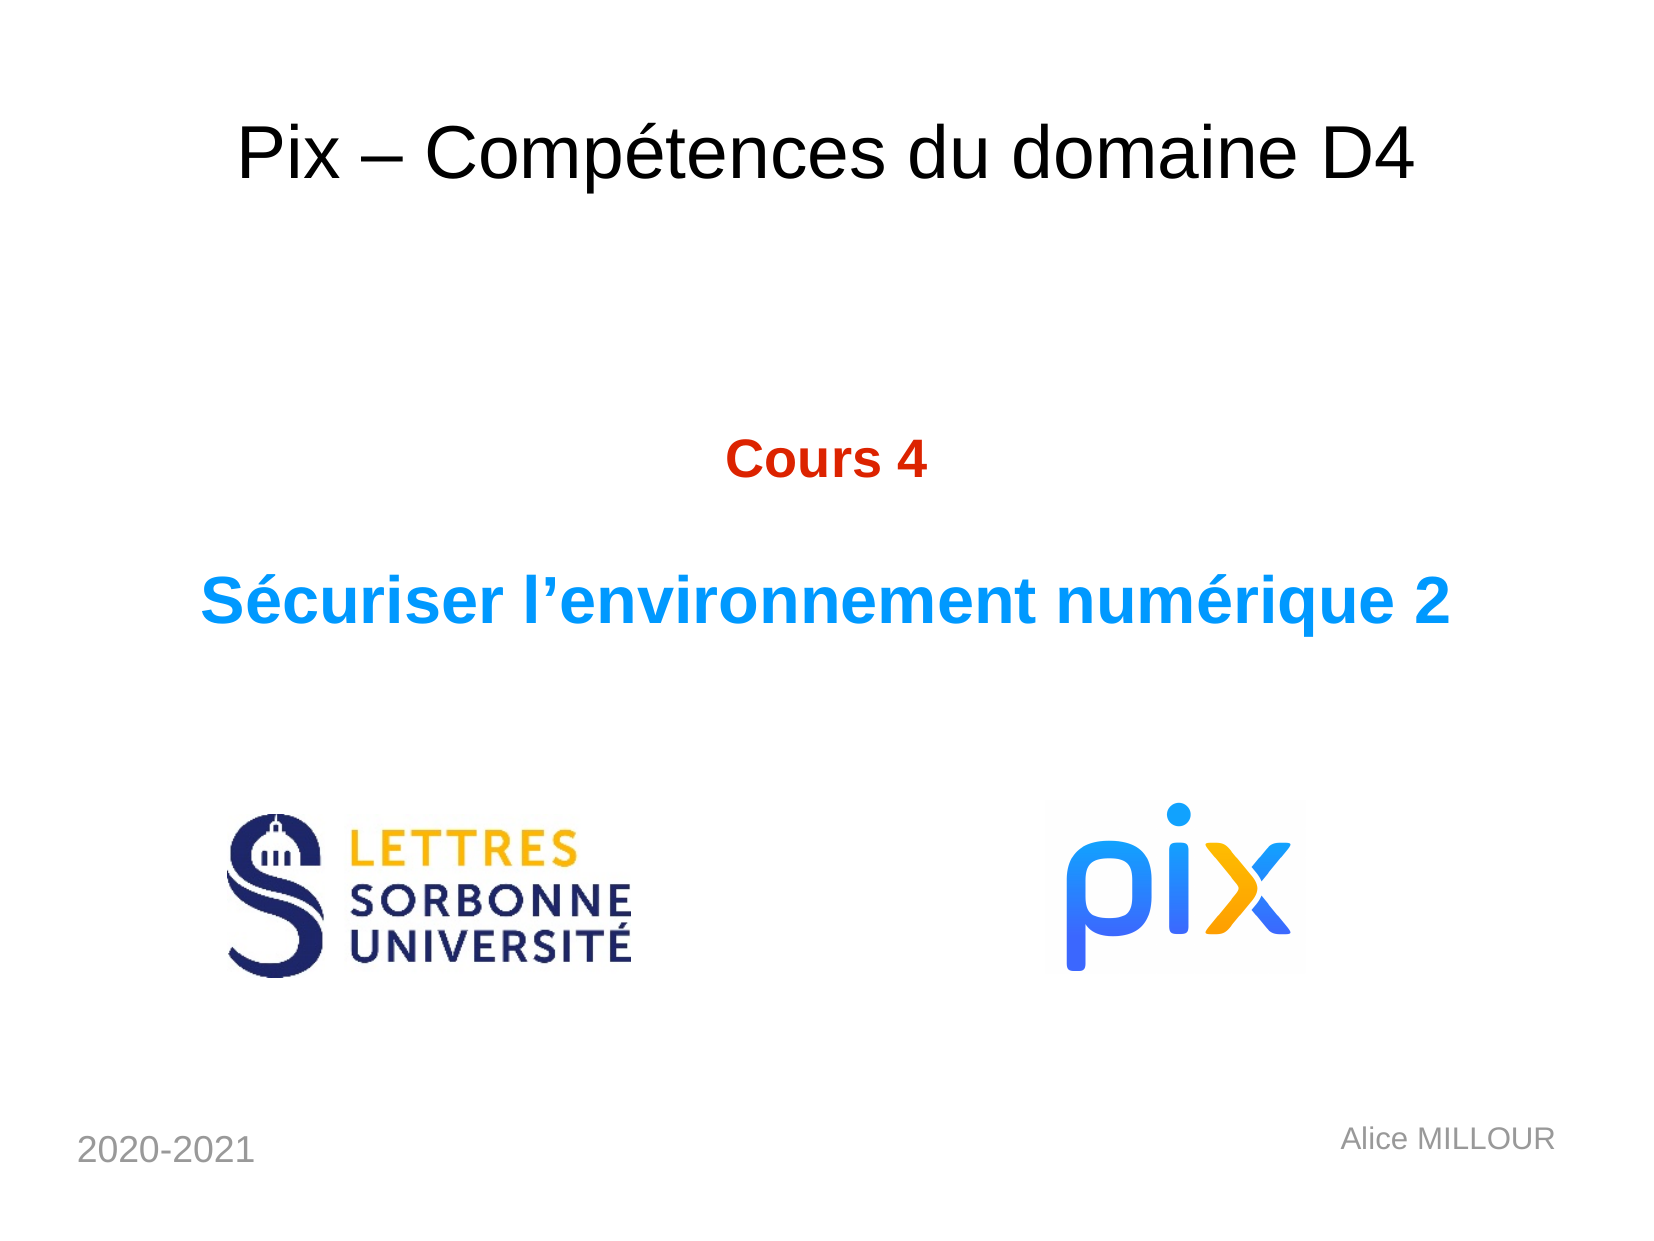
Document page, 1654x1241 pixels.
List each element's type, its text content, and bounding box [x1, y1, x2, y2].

picture [227, 814, 631, 978]
picture [1045, 800, 1306, 974]
subtitle Cours 4 Sécuriser l’environnement numérique 2 [82, 215, 1571, 935]
text_box Alice MILLOUR [1325, 1113, 1630, 1164]
title Pix – Compétences du domaine D4 [82, 49, 1571, 215]
